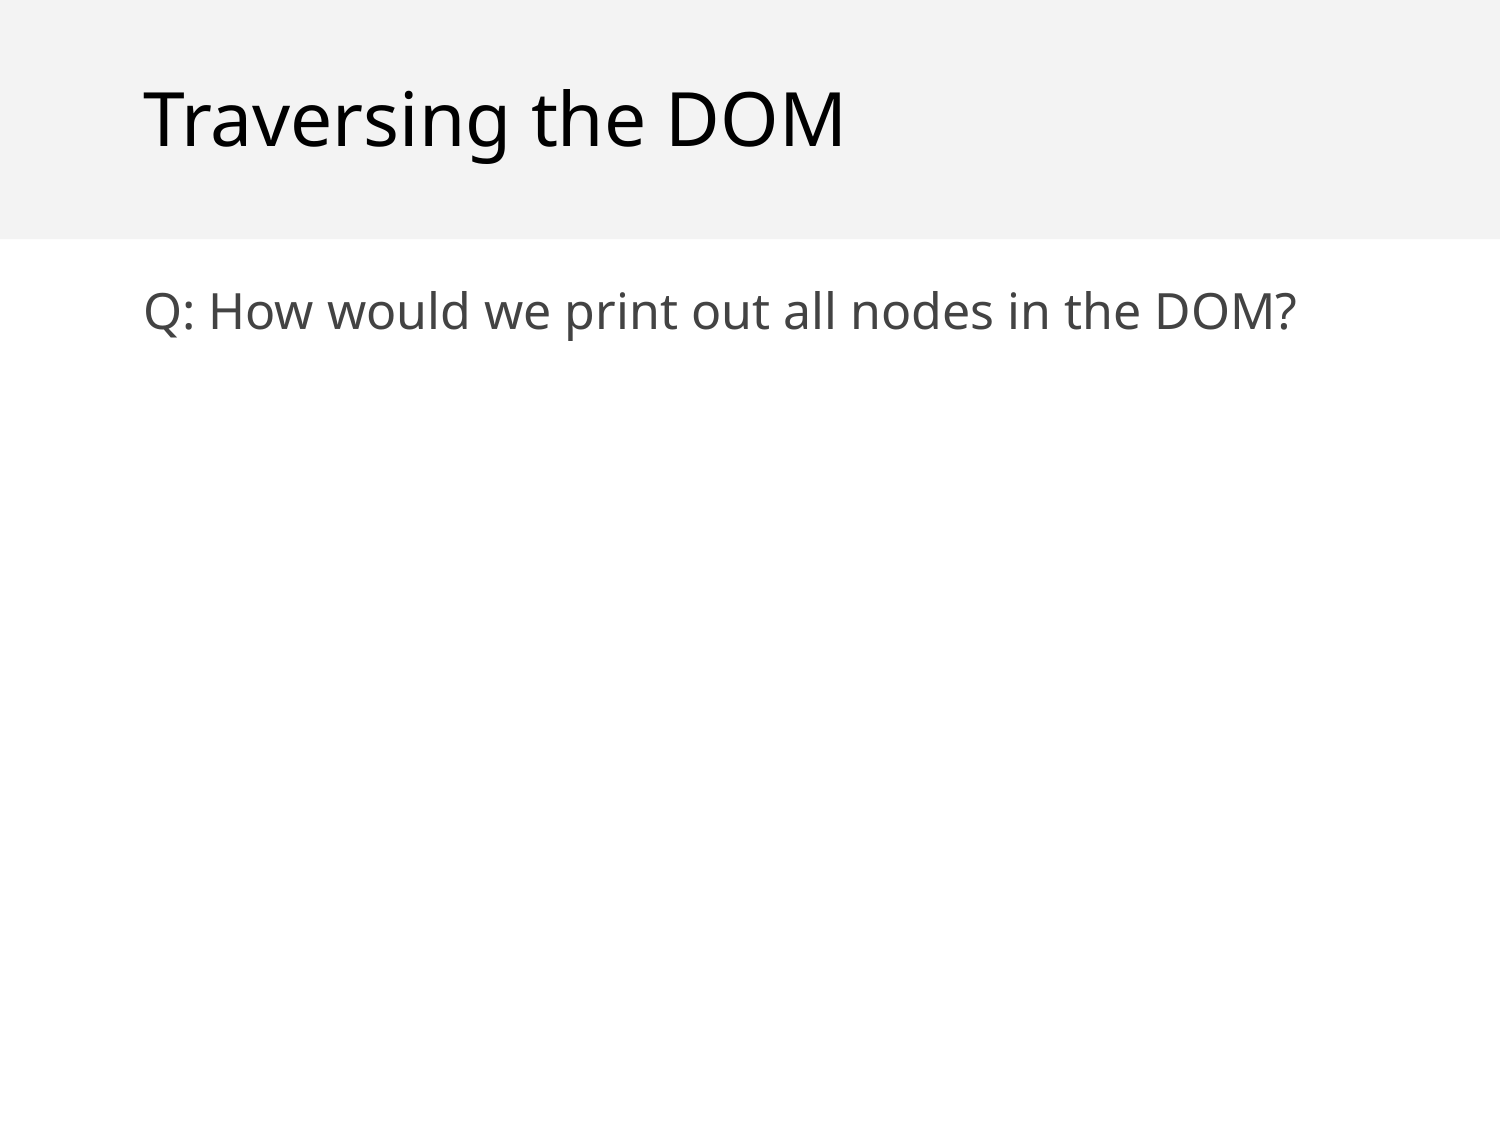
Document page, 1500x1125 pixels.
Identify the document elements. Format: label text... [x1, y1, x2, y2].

title Traversing the DOM [128, 56, 1372, 183]
list Q: How would we print out all nodes in the DOM? [128, 255, 1372, 1004]
